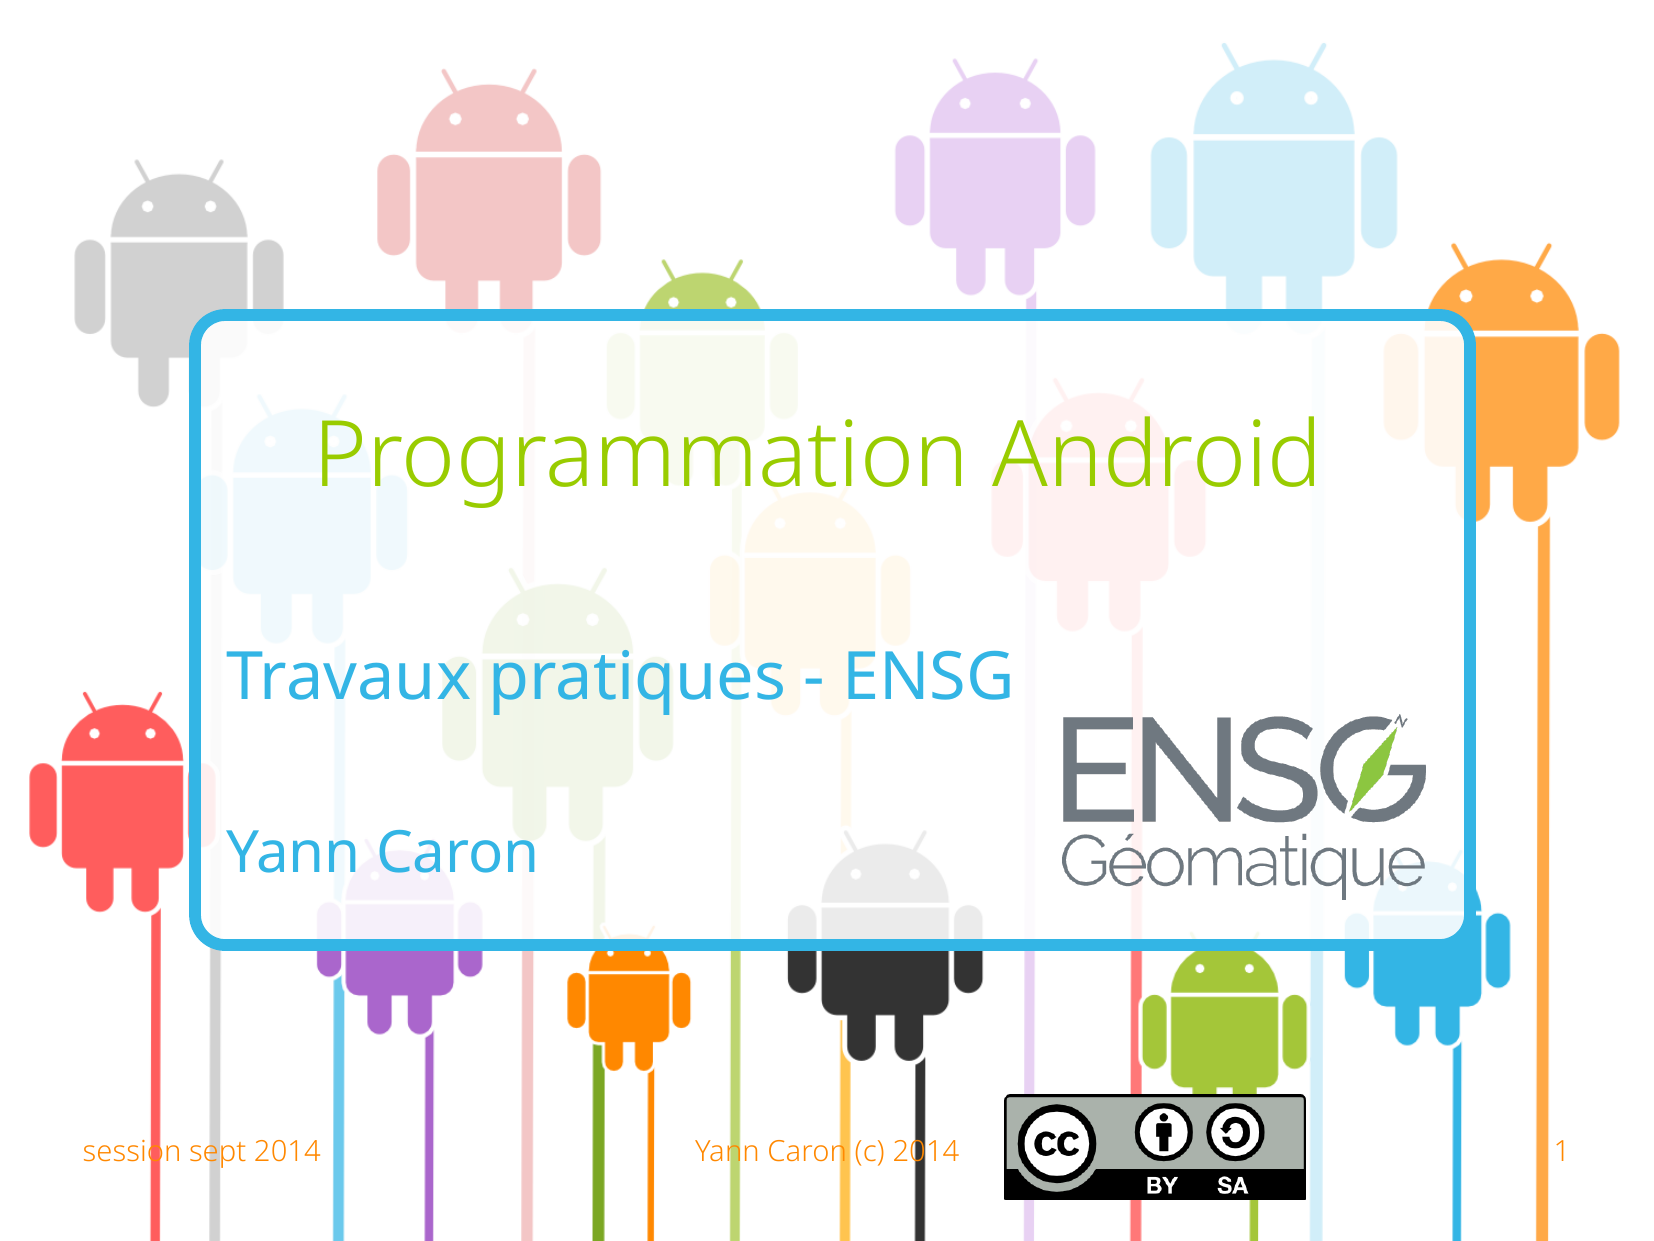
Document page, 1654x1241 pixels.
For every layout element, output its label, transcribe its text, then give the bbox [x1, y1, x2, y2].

text_box [195, 573, 1471, 946]
title Programmation Android [75, 330, 1563, 573]
text_box Travaux pratiques - ENSG Yann Caron [225, 585, 1111, 933]
picture [16, 9, 1637, 1241]
text_box [199, 315, 1466, 330]
